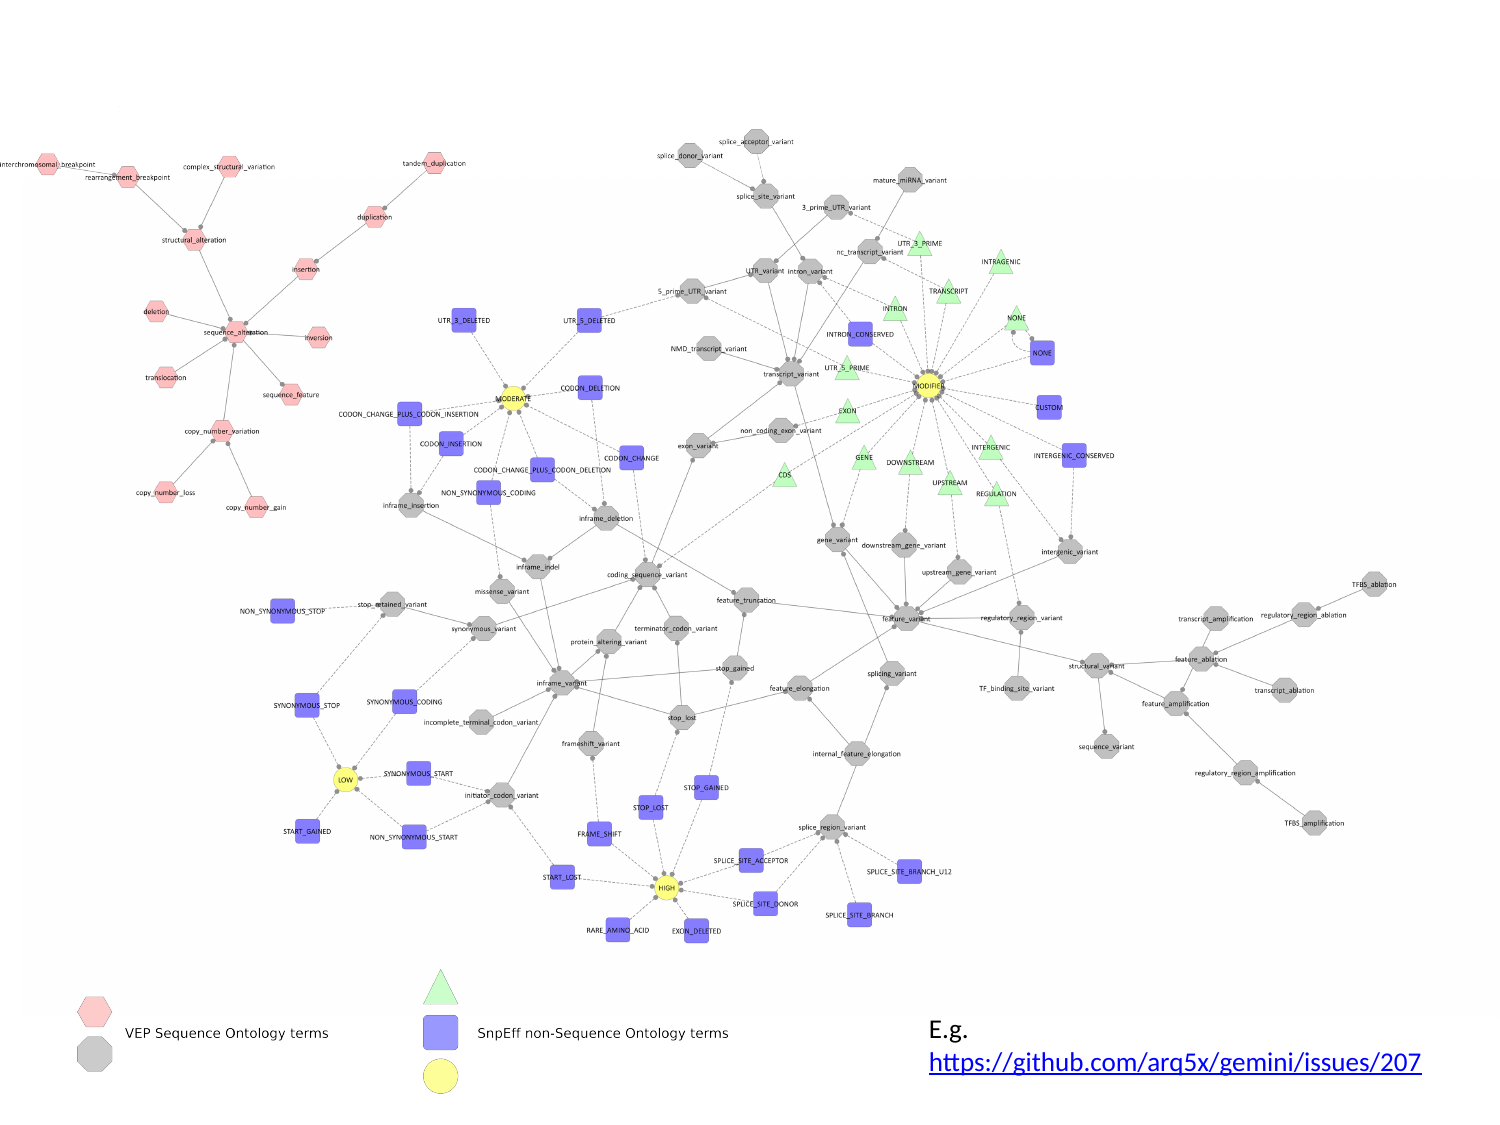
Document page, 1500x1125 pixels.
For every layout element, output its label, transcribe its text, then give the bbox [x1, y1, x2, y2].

picture [0, 106, 1500, 1099]
text_box E.g. https://github.com/arq5x/gemini/issues/207 [914, 1004, 1437, 1084]
